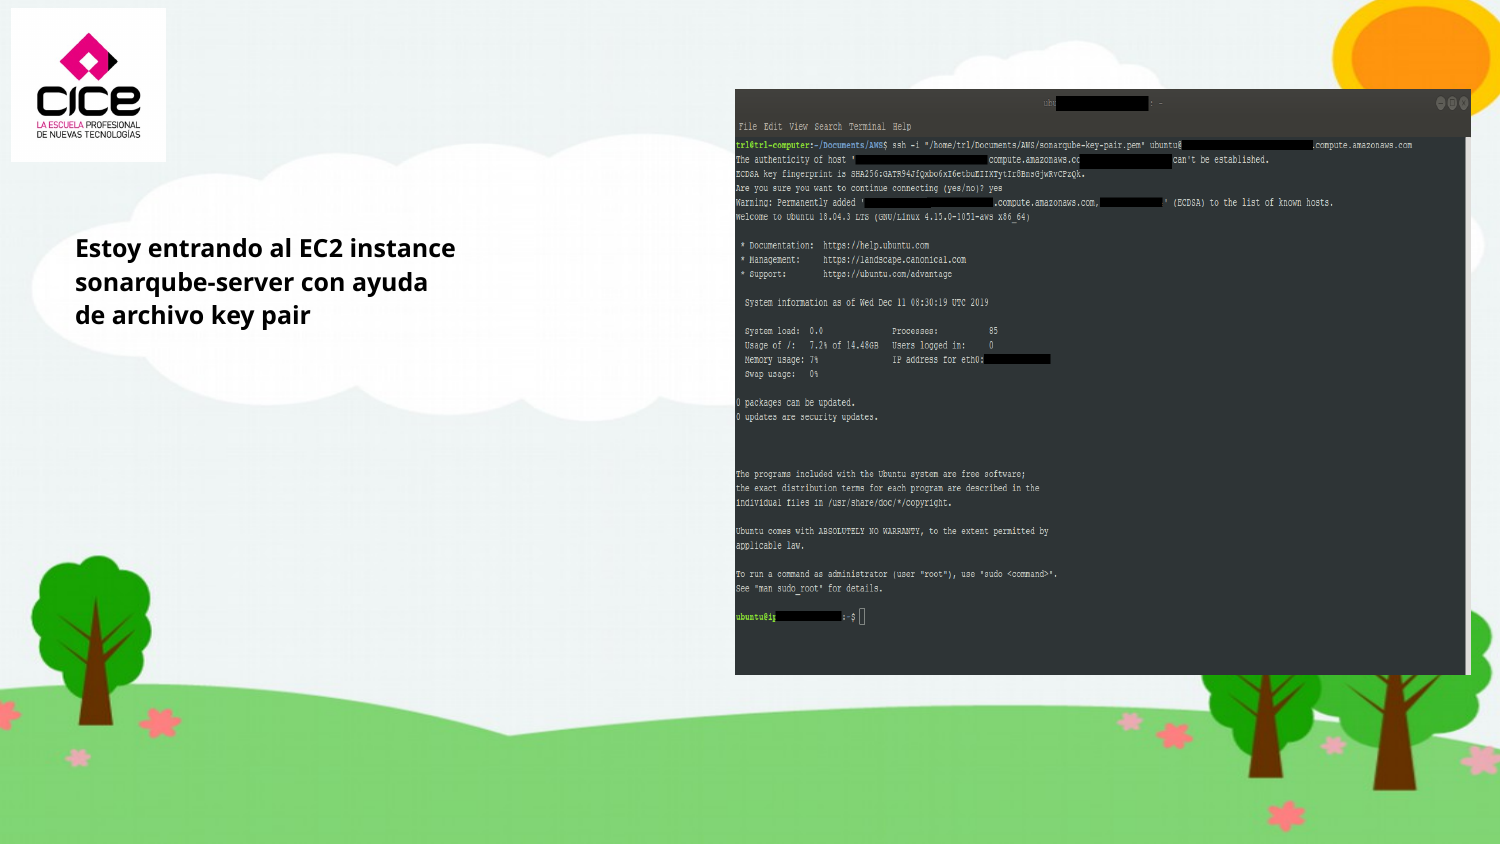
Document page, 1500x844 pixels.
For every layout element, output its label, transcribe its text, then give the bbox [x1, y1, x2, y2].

picture [0, 0, 1500, 844]
title Estoy entrando al EC2 instance sonarqube-server con ayuda de archivo key pair [75, 240, 618, 323]
